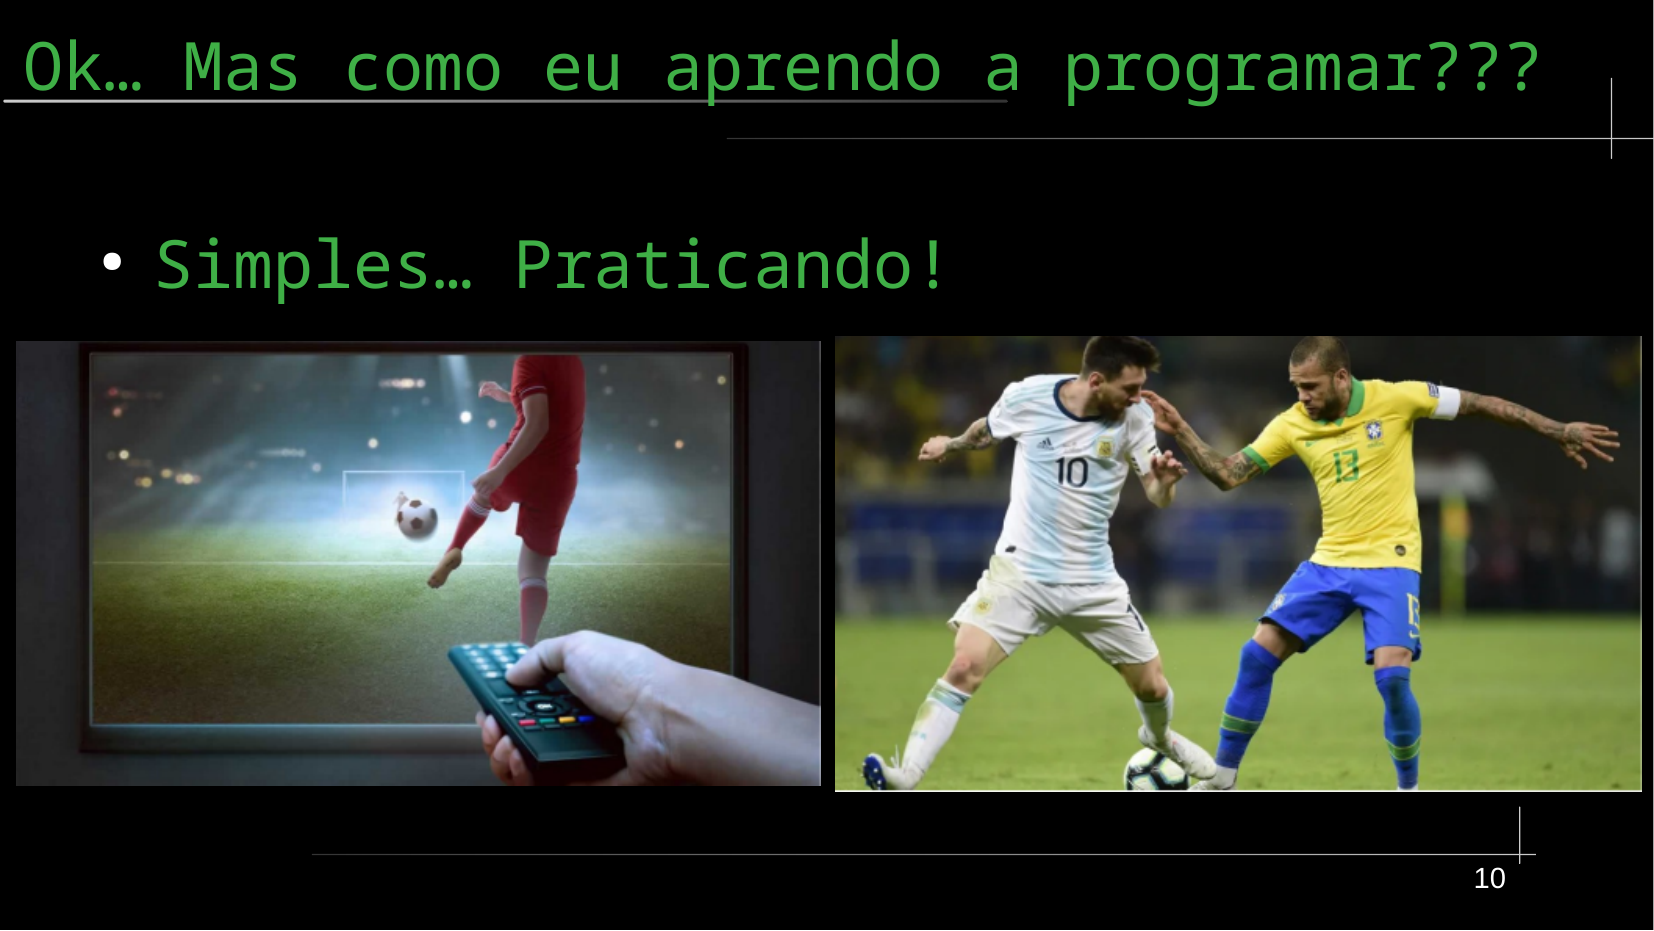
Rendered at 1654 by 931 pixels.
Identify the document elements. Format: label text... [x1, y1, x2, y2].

title Ok… Mas como eu aprendo a programar??? [23, 11, 1589, 119]
picture [16, 341, 821, 786]
picture [835, 336, 1642, 792]
list Simples… Praticando! [82, 217, 1571, 758]
